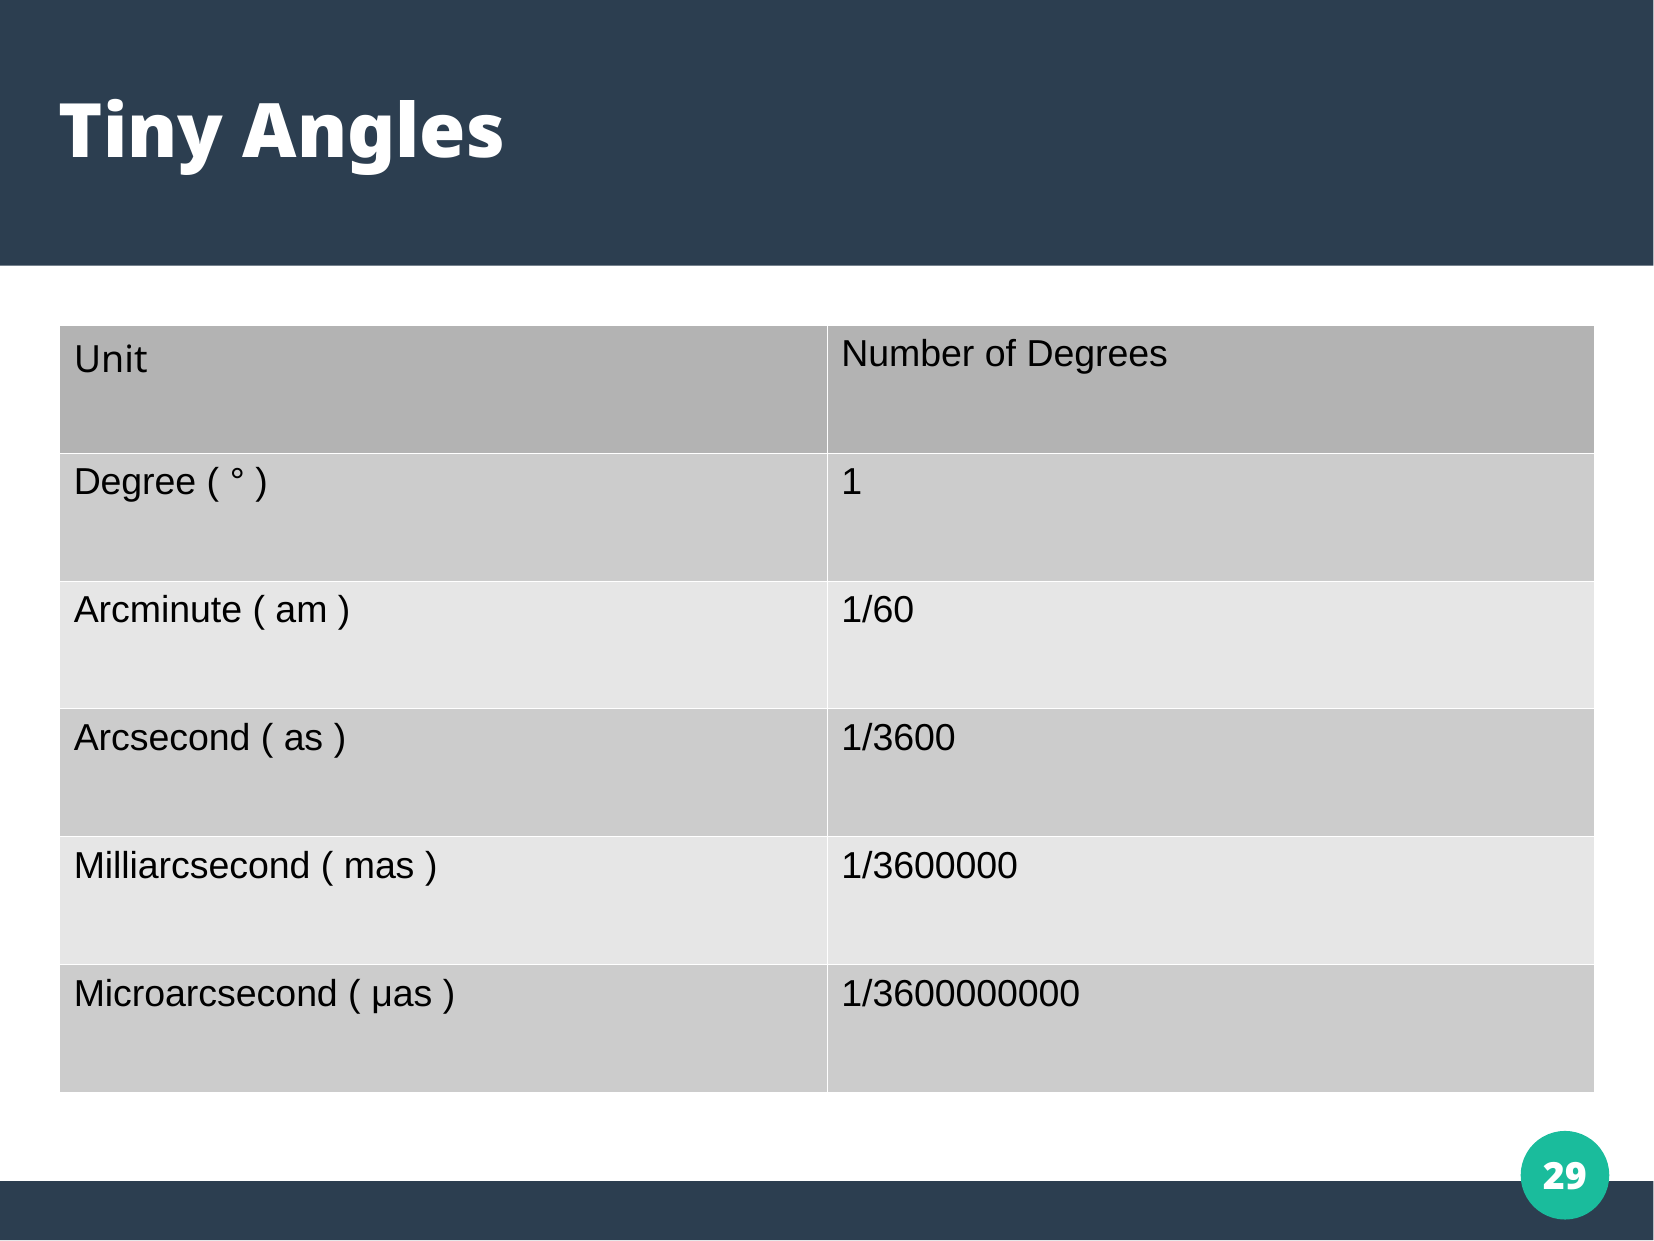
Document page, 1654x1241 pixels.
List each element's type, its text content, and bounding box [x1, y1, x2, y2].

table_cell Arcsecond ( as ) [60, 709, 827, 836]
table_cell Arcminute ( am ) [60, 582, 827, 708]
table_cell Milliarcsecond ( mas ) [60, 837, 827, 964]
table_cell Degree ( ° ) [60, 454, 827, 581]
table_header Number of Degrees [828, 326, 1594, 453]
table_cell 1/60 [828, 582, 1594, 708]
table_cell 1/3600000000 [828, 965, 1594, 1092]
table_cell 1/3600000 [828, 837, 1594, 964]
table_cell Microarcsecond ( μas ) [60, 965, 827, 1092]
table_cell 1/3600 [828, 709, 1594, 836]
table_cell 1 [828, 454, 1594, 581]
title Tiny Angles [59, 49, 1595, 207]
table_header Unit [60, 326, 827, 453]
